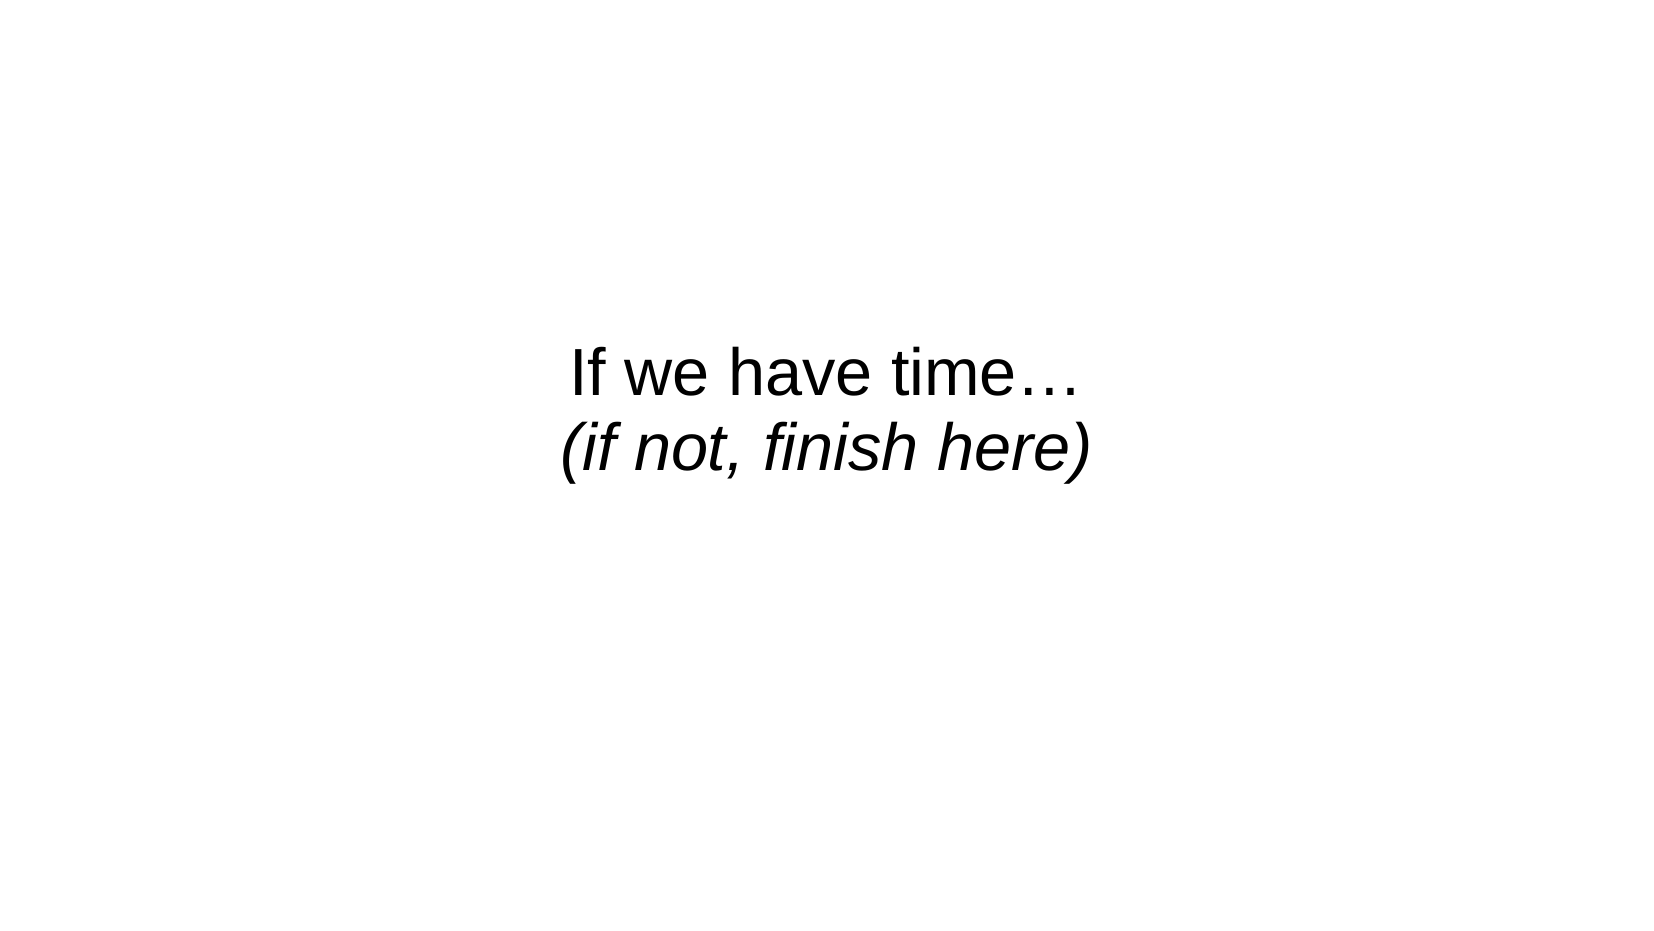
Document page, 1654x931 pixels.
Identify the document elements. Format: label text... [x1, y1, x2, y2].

title If we have time… (if not, finish here) [82, 332, 1571, 488]
